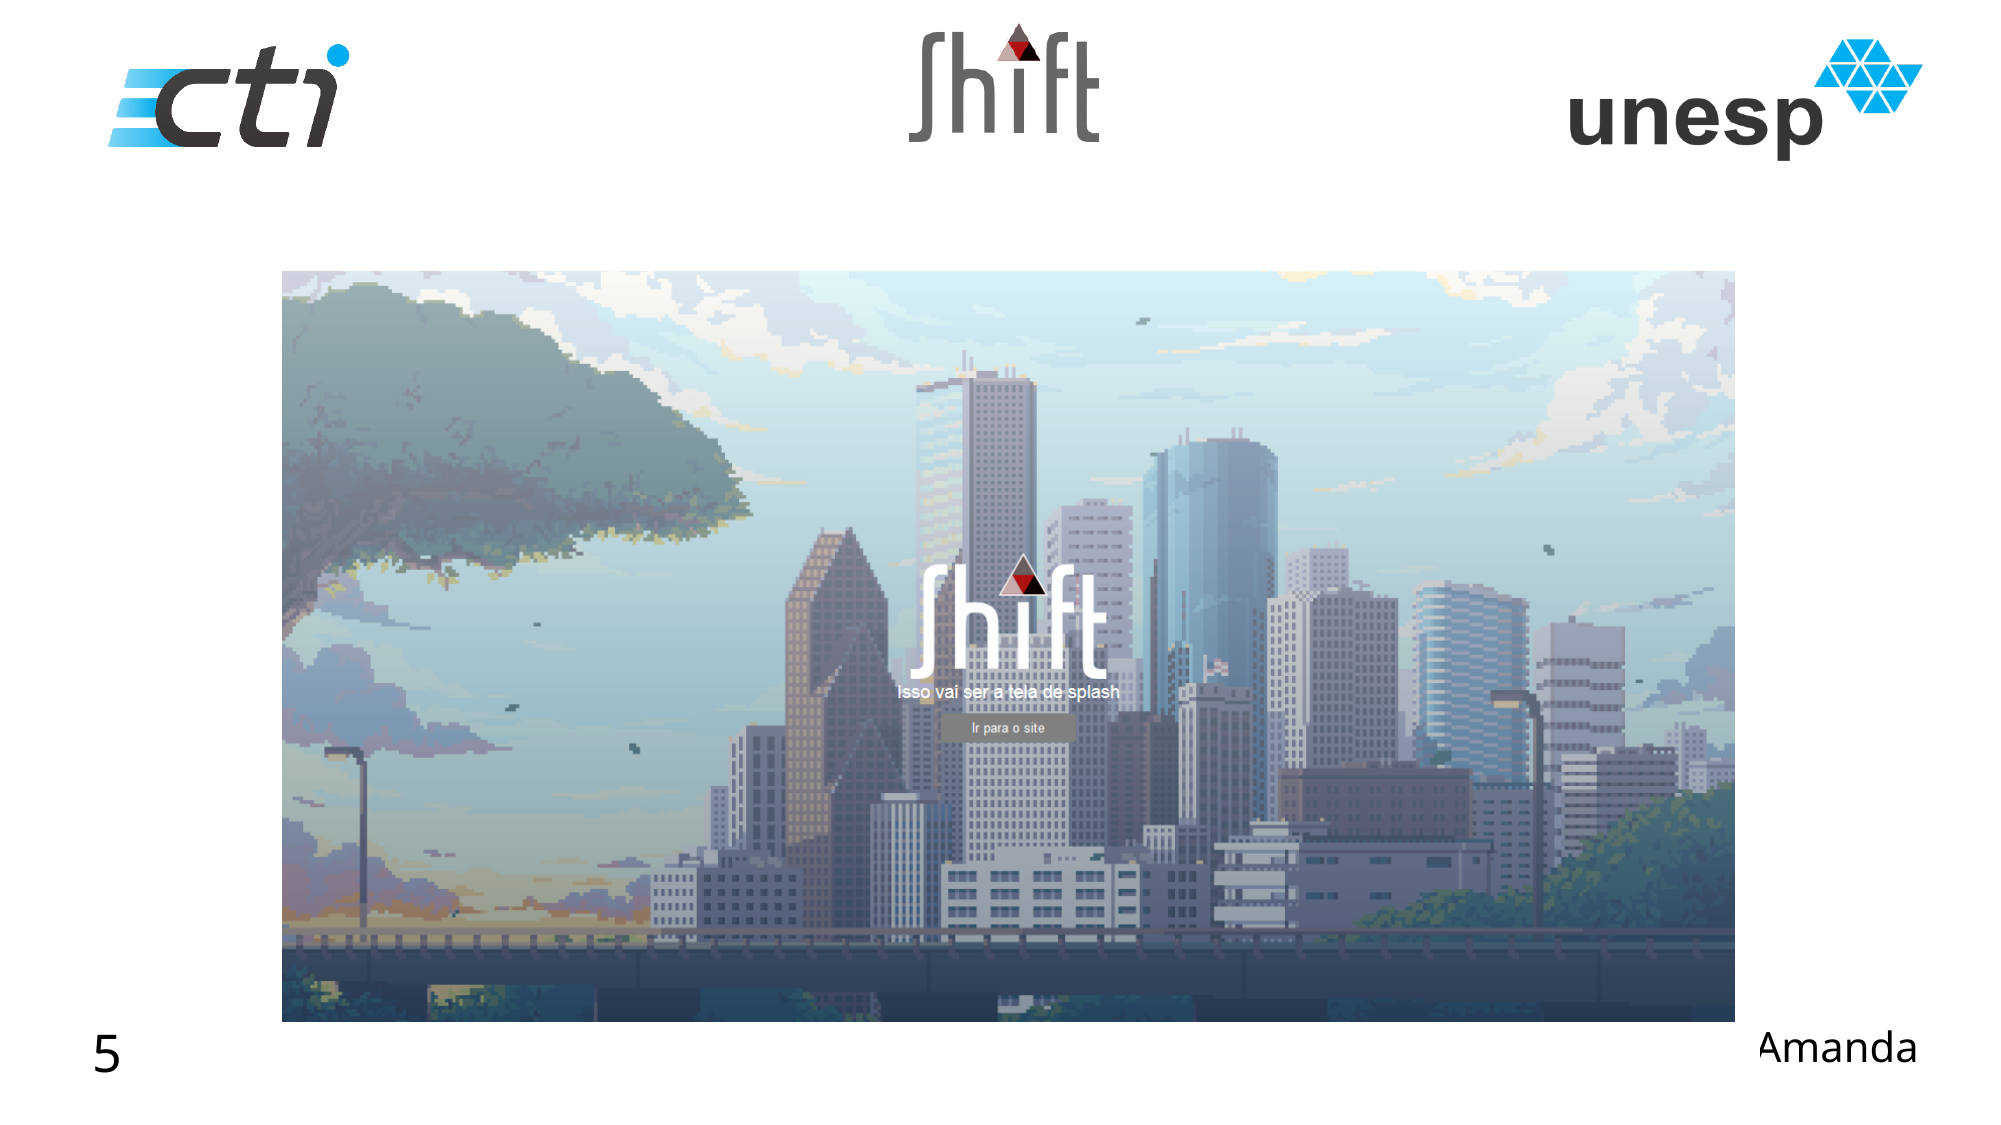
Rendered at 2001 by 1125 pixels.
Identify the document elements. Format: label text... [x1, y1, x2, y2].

picture [909, 20, 1099, 142]
picture [271, 168, 1760, 1125]
text_box Amanda [1760, 1012, 1934, 1078]
picture [1570, 39, 1923, 161]
picture [108, 44, 349, 148]
text_box 5 [77, 1012, 136, 1091]
